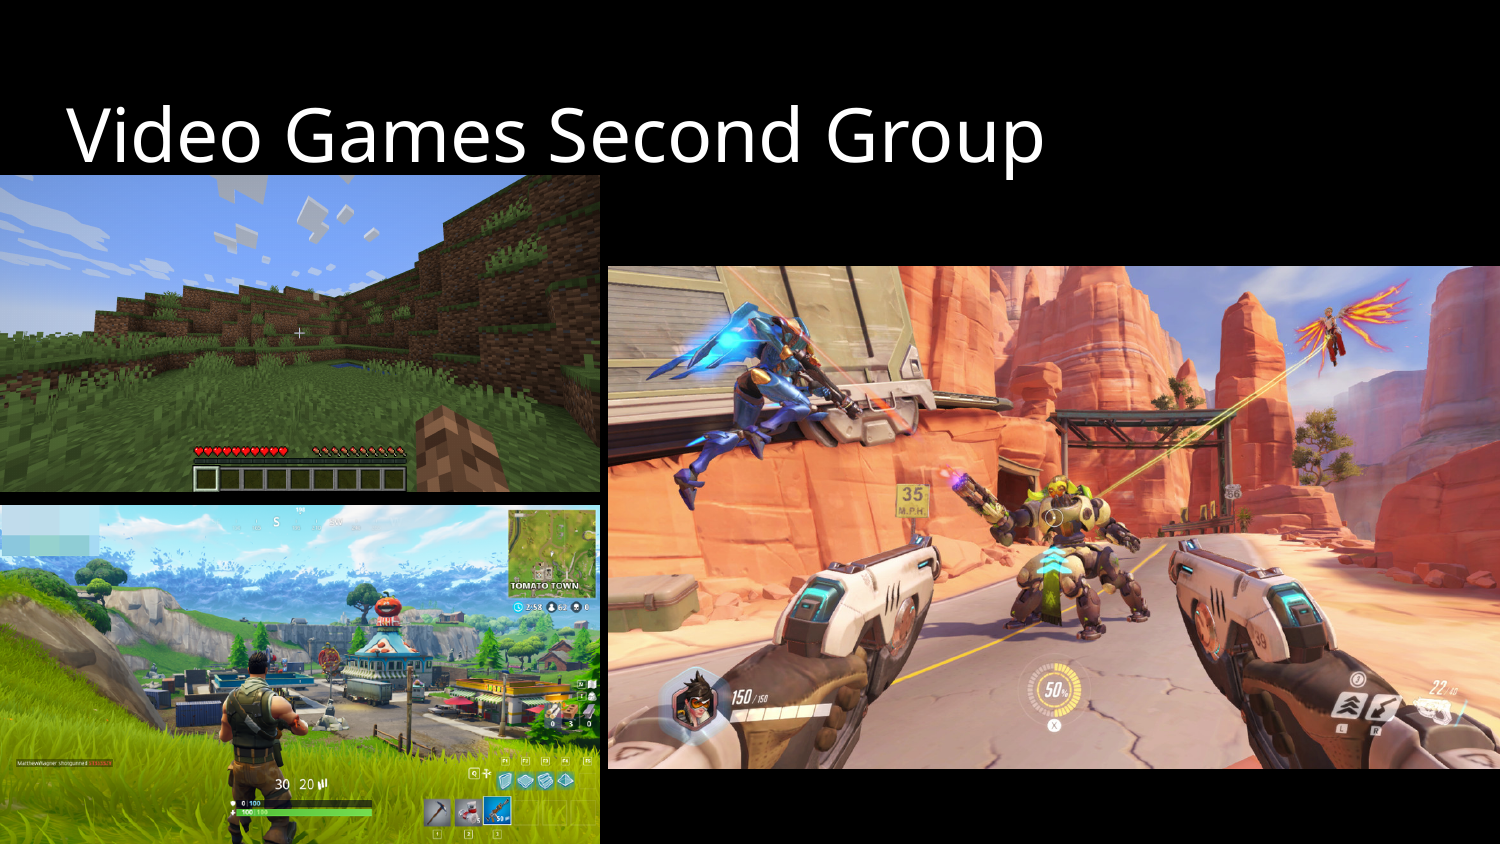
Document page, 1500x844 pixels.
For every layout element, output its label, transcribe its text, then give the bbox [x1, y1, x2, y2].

picture [0, 175, 600, 492]
picture [608, 266, 1500, 769]
title Video Games Second Group [51, 72, 1449, 167]
picture [0, 505, 600, 844]
